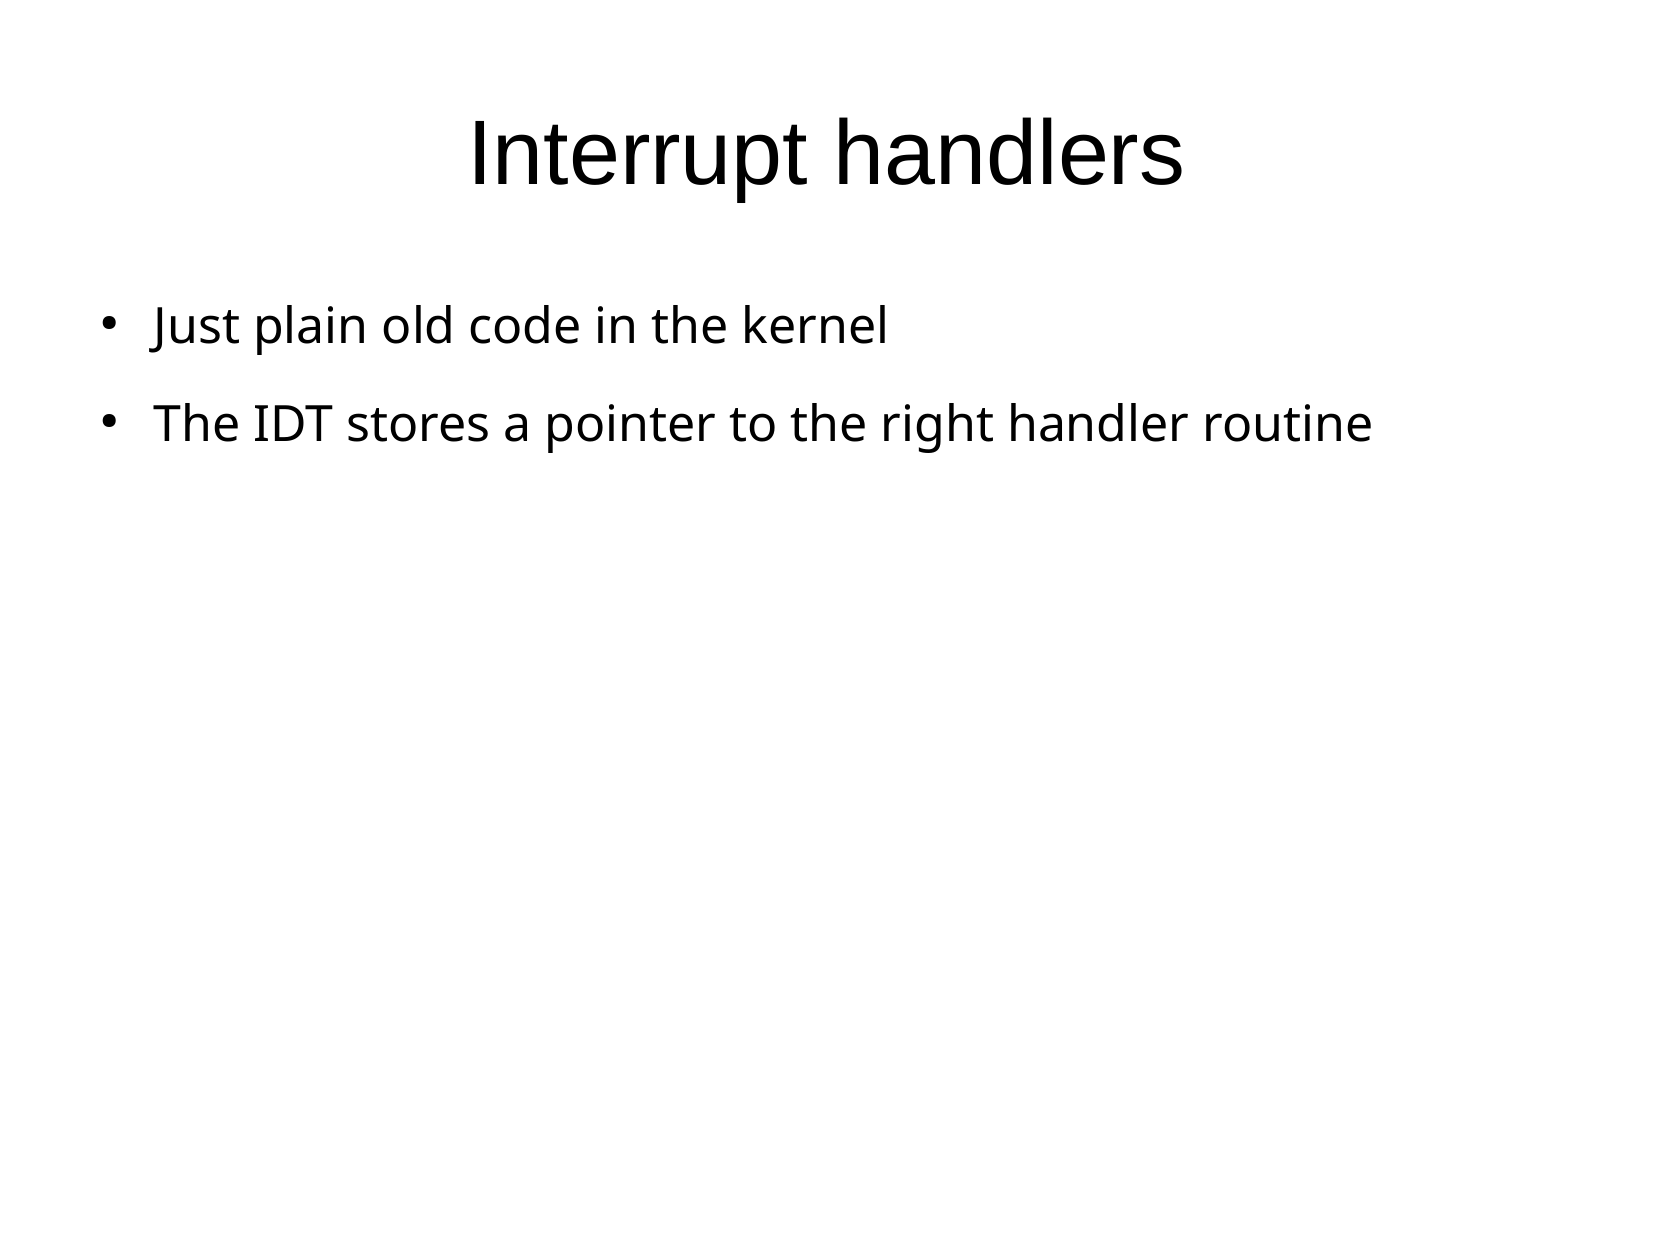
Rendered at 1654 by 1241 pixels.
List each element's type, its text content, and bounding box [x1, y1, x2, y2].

list Just plain old code in the kernel The IDT stores a pointer to the right handler routine [82, 290, 1571, 1010]
title Interrupt handlers [82, 49, 1571, 257]
